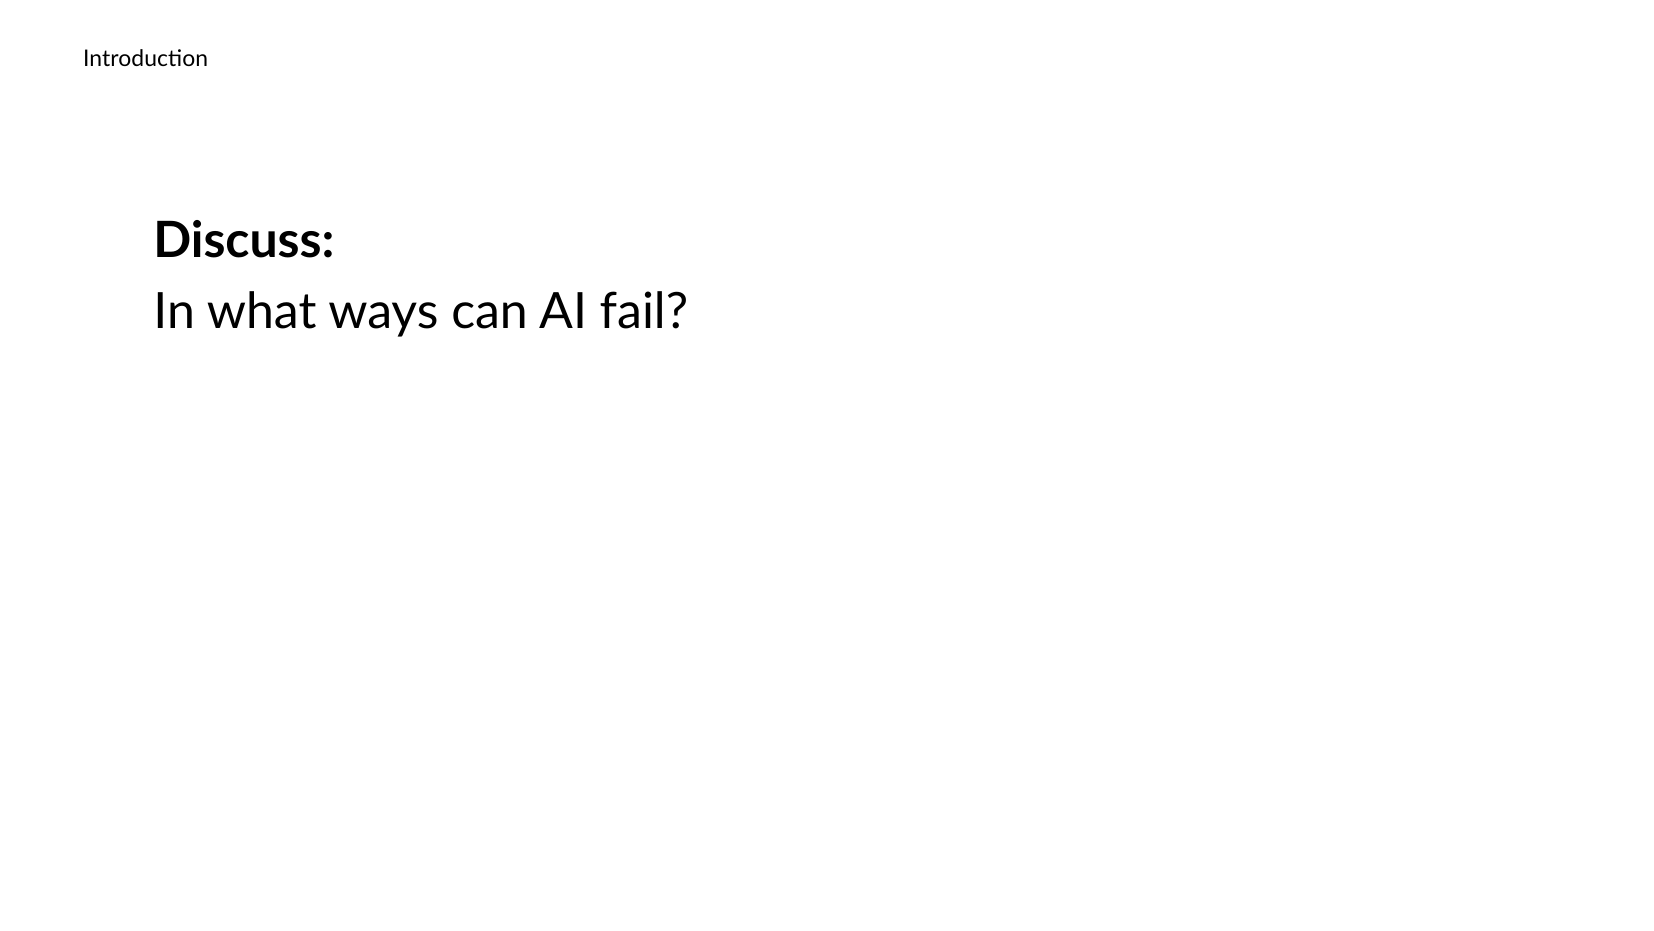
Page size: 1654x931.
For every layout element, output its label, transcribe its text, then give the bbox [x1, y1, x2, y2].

list Discuss: In what ways can AI fail? [82, 217, 1571, 839]
title Introduction [83, 0, 1571, 119]
